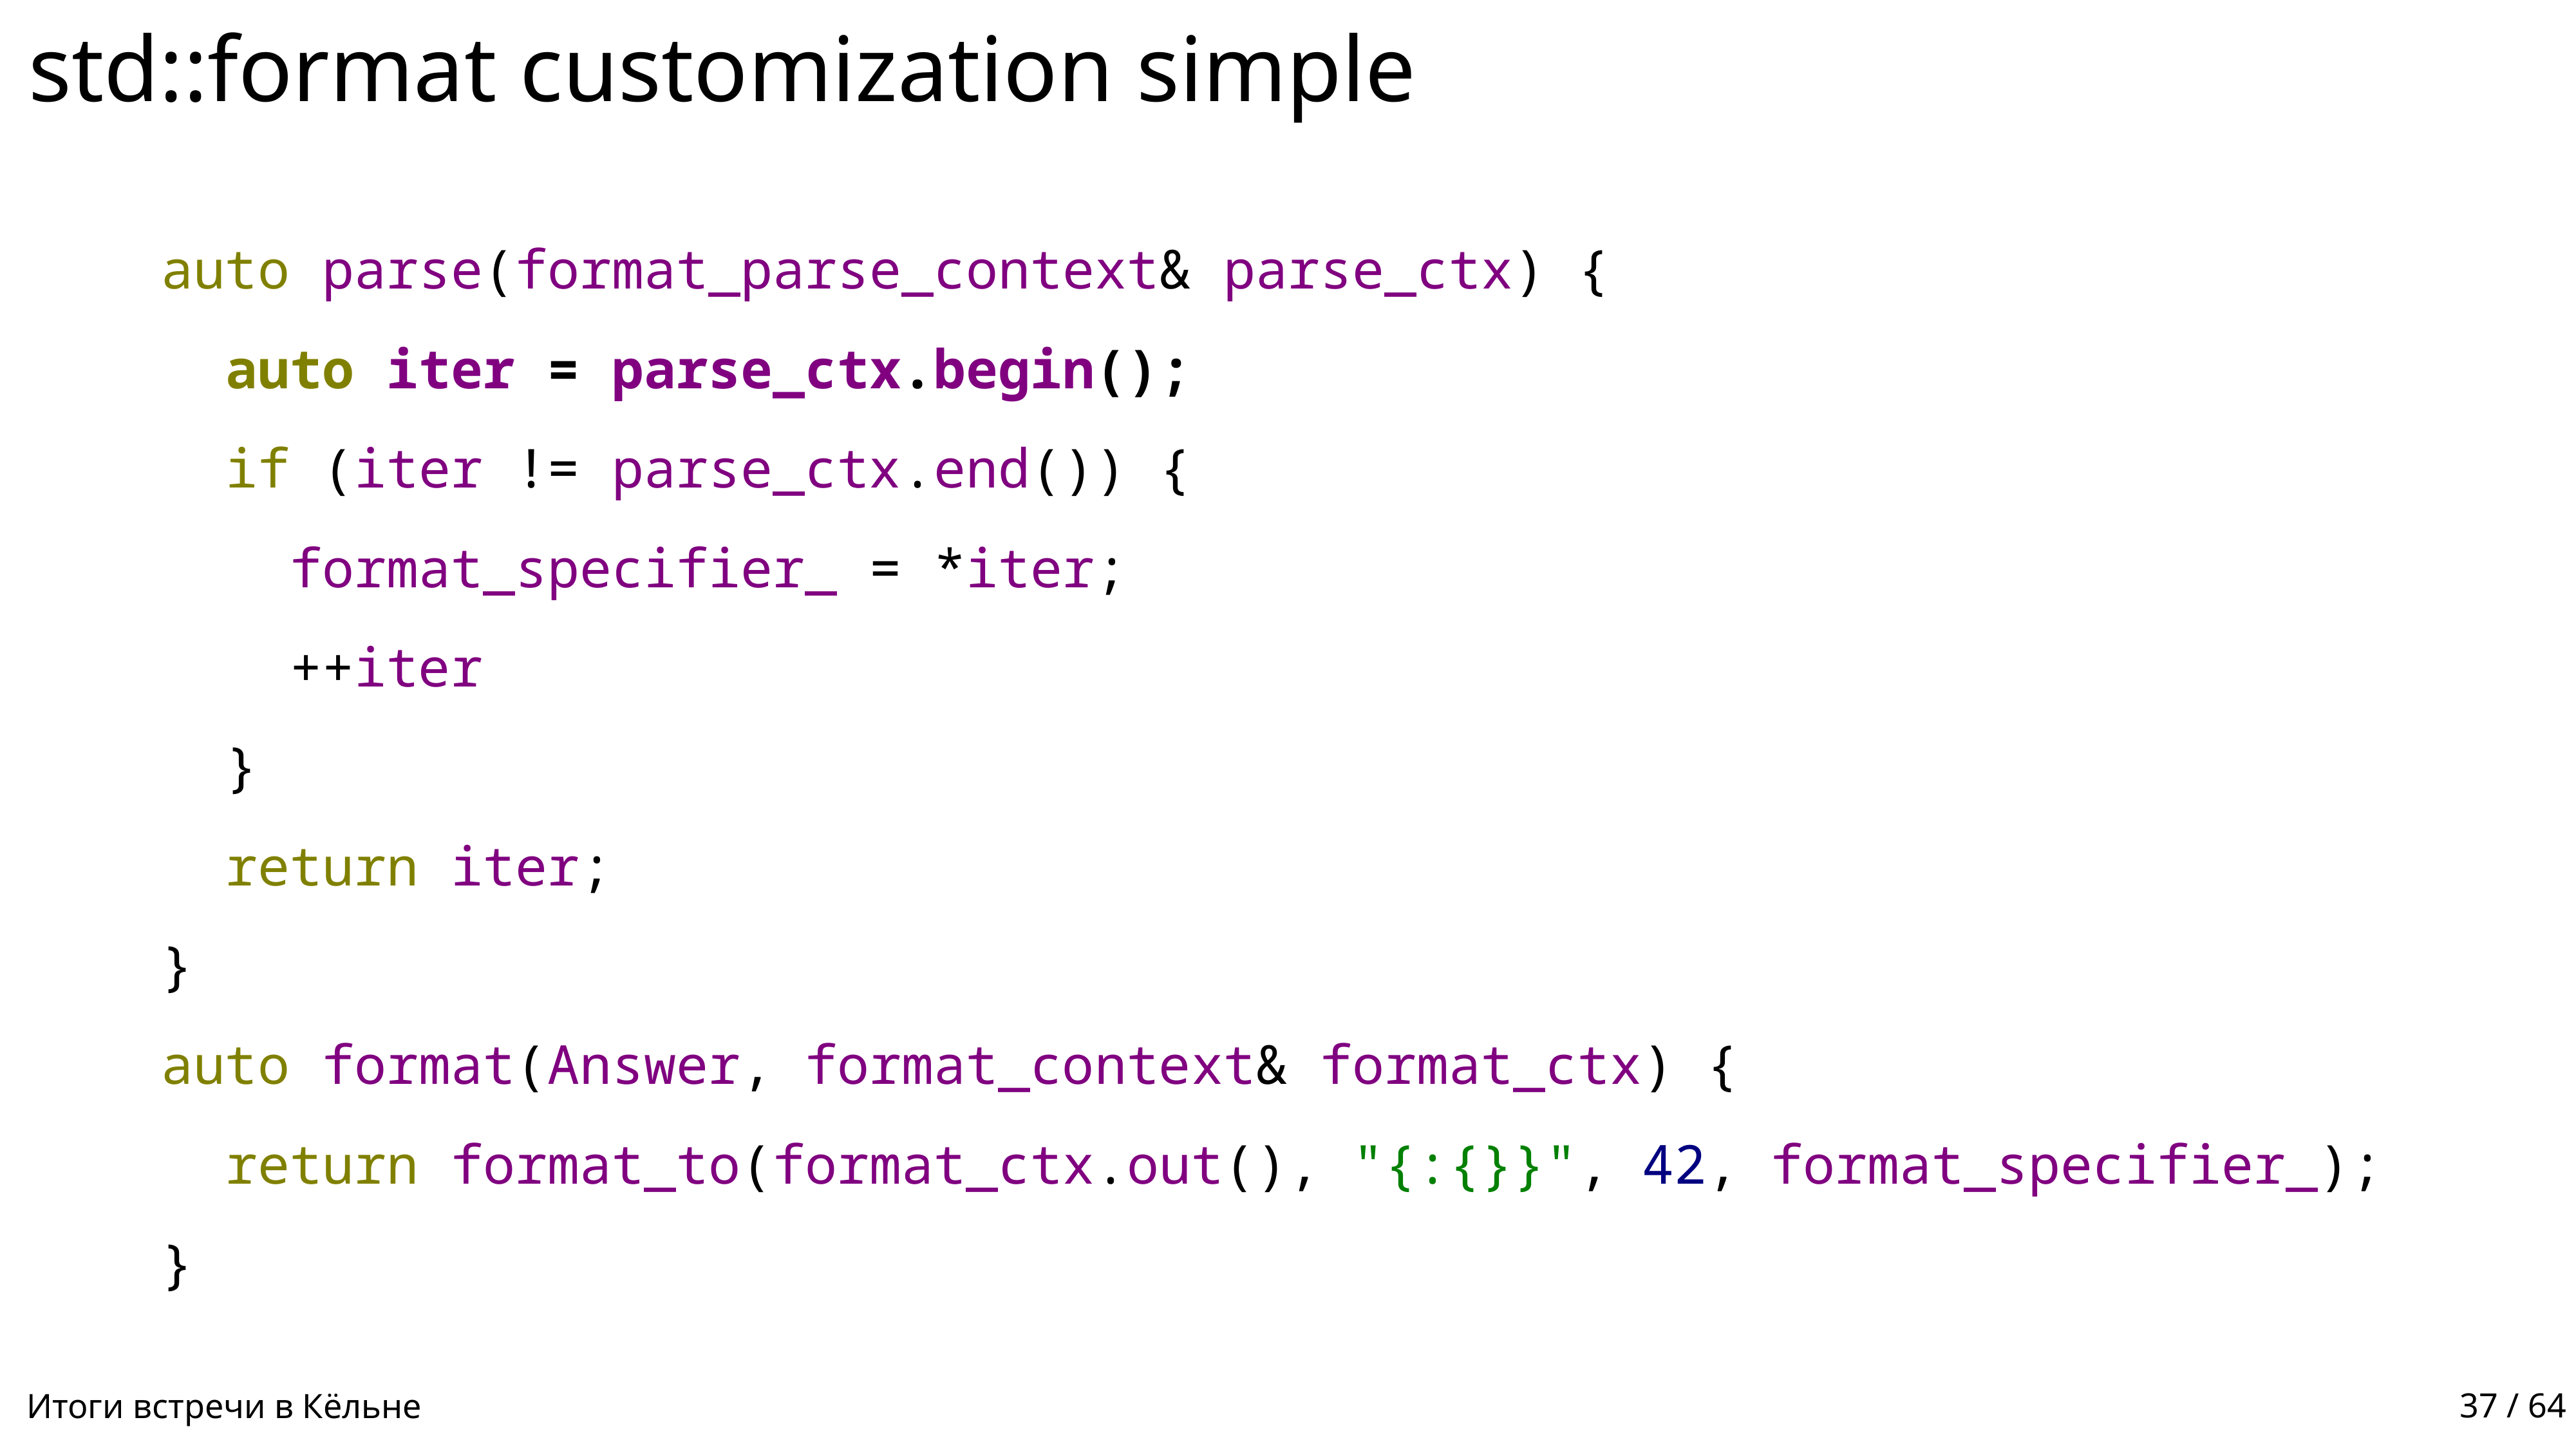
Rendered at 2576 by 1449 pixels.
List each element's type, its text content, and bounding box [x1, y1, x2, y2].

title std::format customization simple [19, 19, 2550, 155]
list auto parse(format_parse_context& parse_ctx) { auto iter = parse_ctx.begin(); if (iter != parse_ctx.end()) { format_specifier_ = *iter; ++iter } return iter; } auto format(Answer, format_context& format_ctx) { return format_to(format_ctx.out(), "{:{}}", 42, format_specifier_); } [87, 214, 2550, 1382]
list Итоги встречи в Кёльне [17, 1376, 1114, 1431]
list <number> / 64 [1479, 1376, 2576, 1431]
